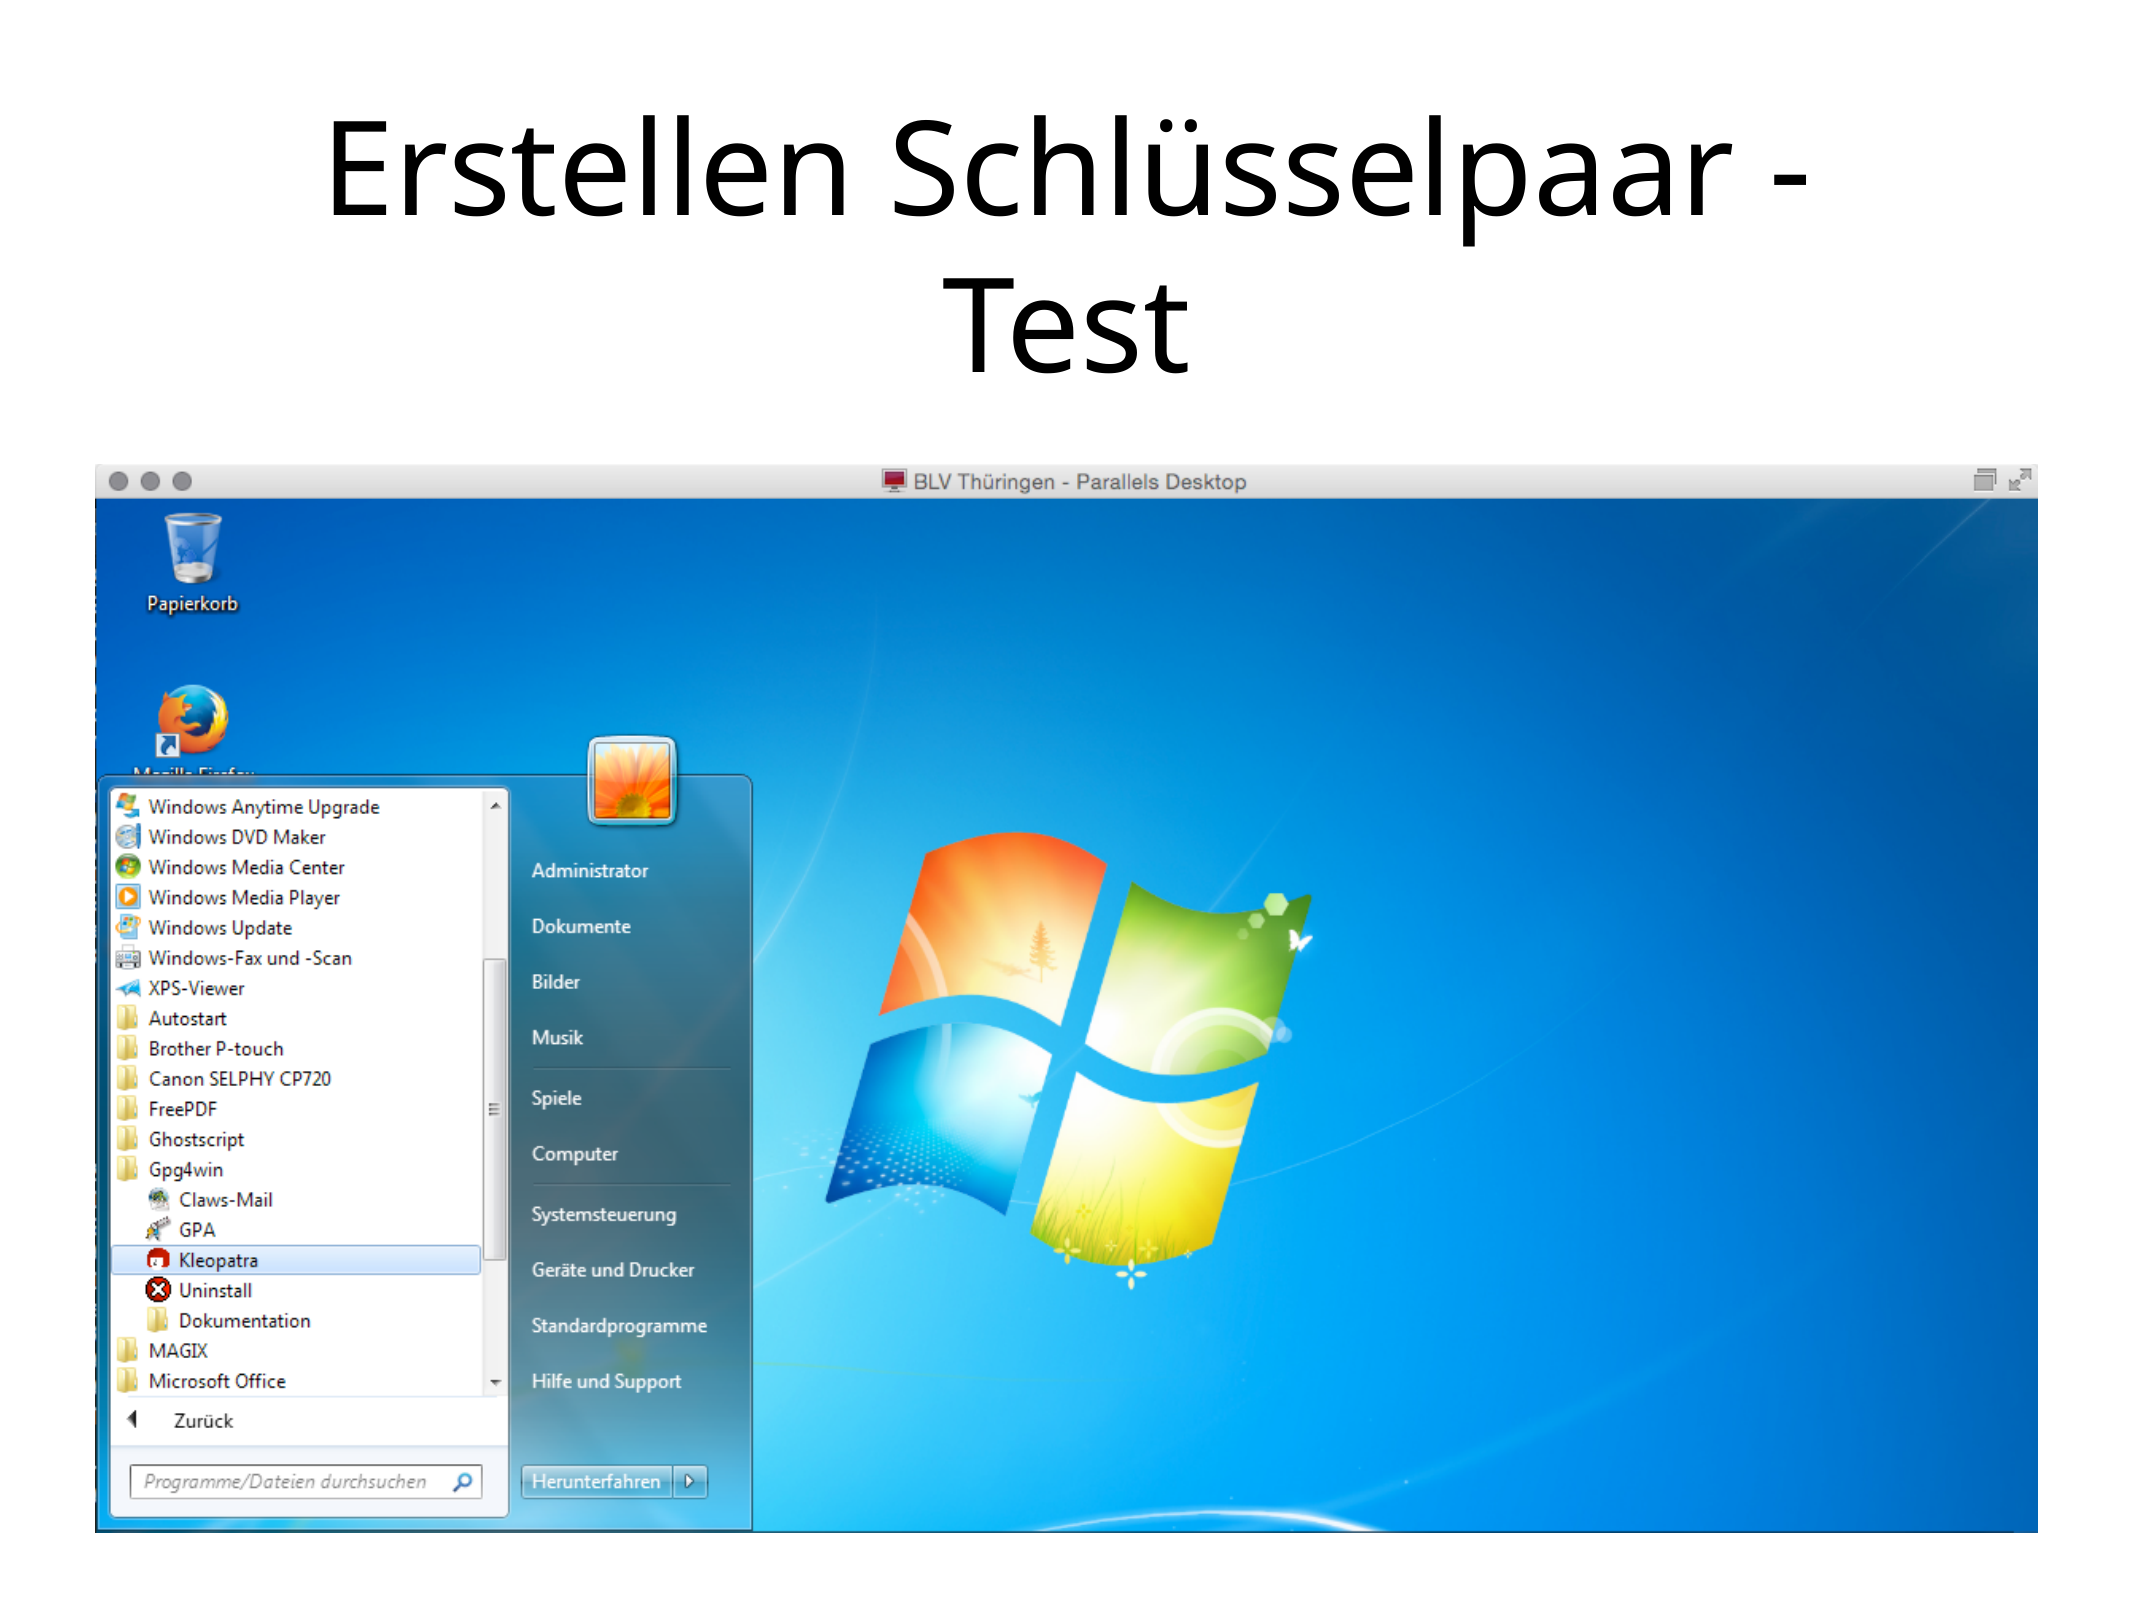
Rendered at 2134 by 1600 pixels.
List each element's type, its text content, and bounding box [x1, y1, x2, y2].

picture [95, 464, 2038, 1533]
title Erstellen Schlüsselpaar - Test [208, 41, 1925, 442]
